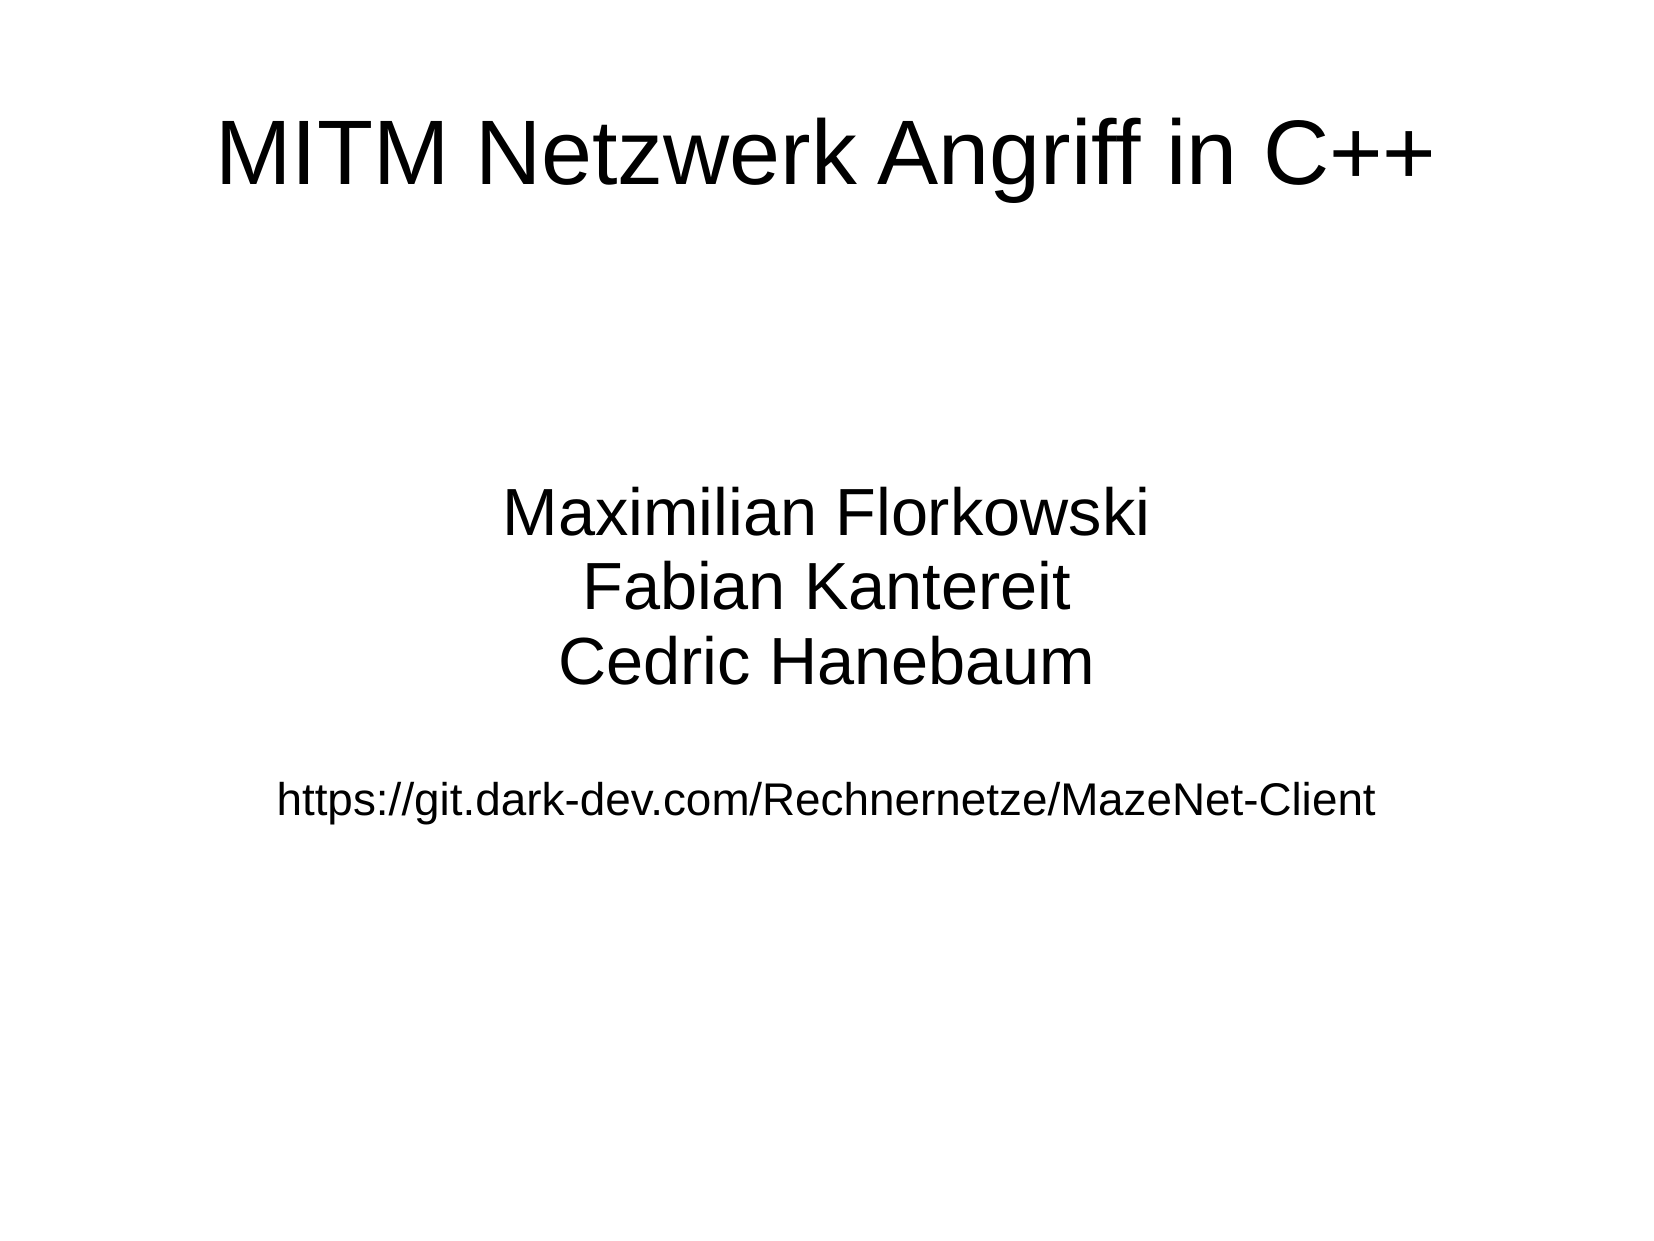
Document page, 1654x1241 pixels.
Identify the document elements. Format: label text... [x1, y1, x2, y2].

title MITM Netzwerk Angriff in C++ [82, 49, 1571, 257]
subtitle Maximilian Florkowski Fabian Kantereit Cedric Hanebaum https://git.dark-dev.com/Rechnernetze/MazeNet-Client [82, 290, 1571, 1010]
